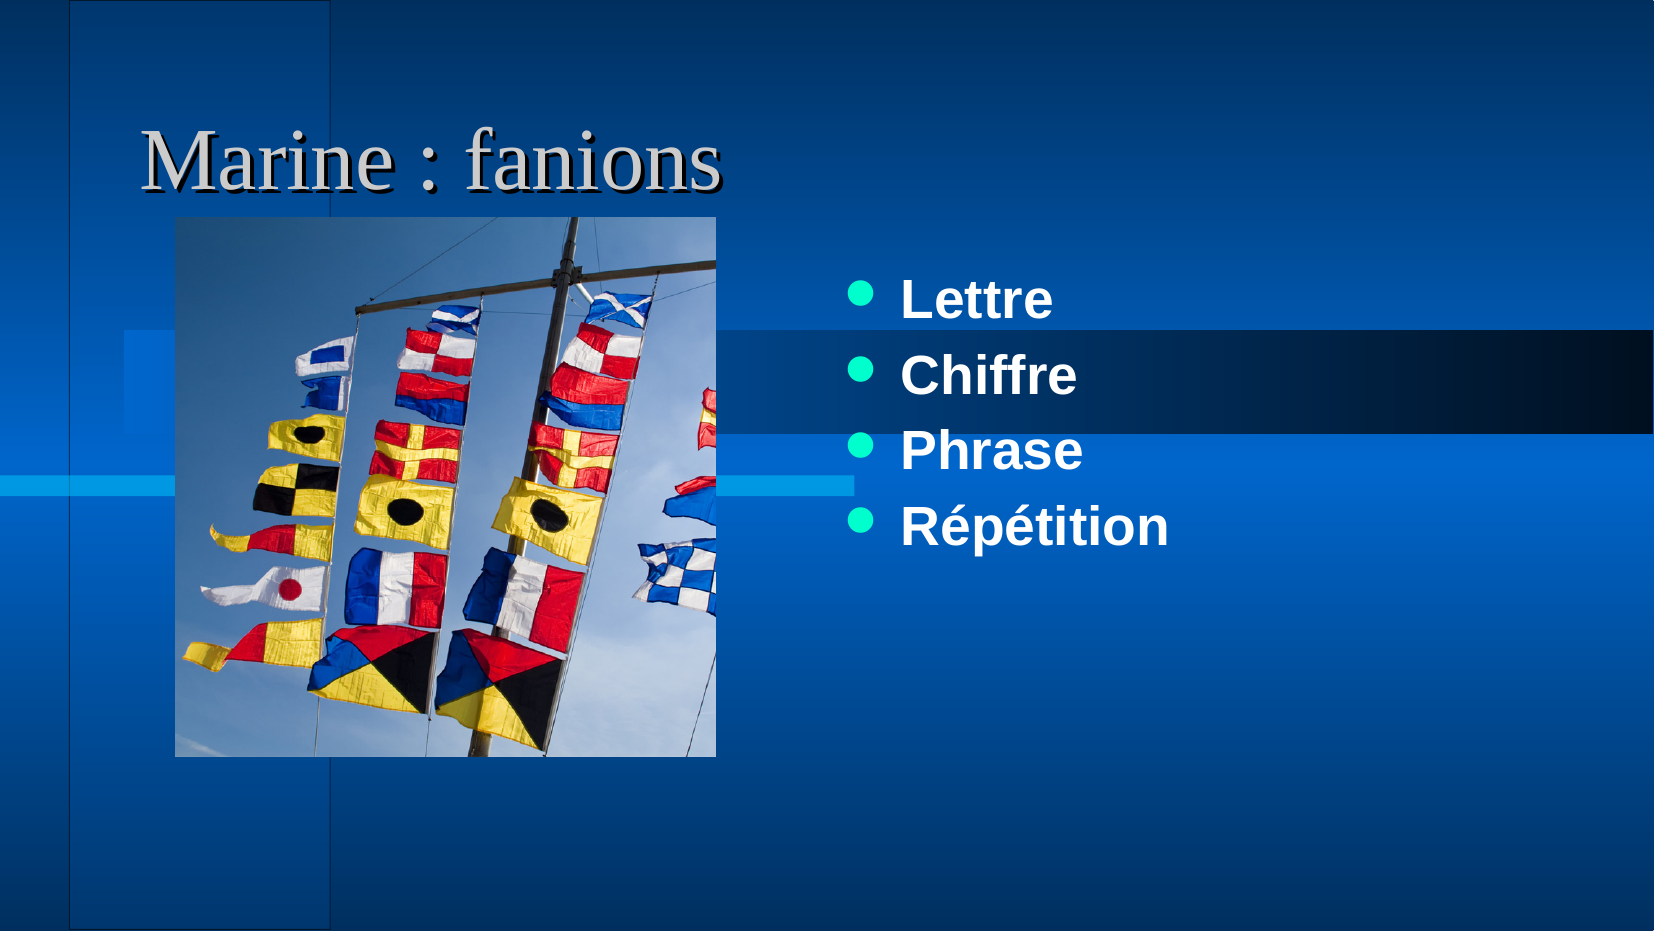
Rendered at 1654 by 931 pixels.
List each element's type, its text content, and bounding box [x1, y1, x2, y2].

title Marine : fanions [124, 62, 1530, 258]
picture [175, 217, 716, 757]
list Lettre Chiffre Phrase Répétition [844, 268, 1530, 809]
